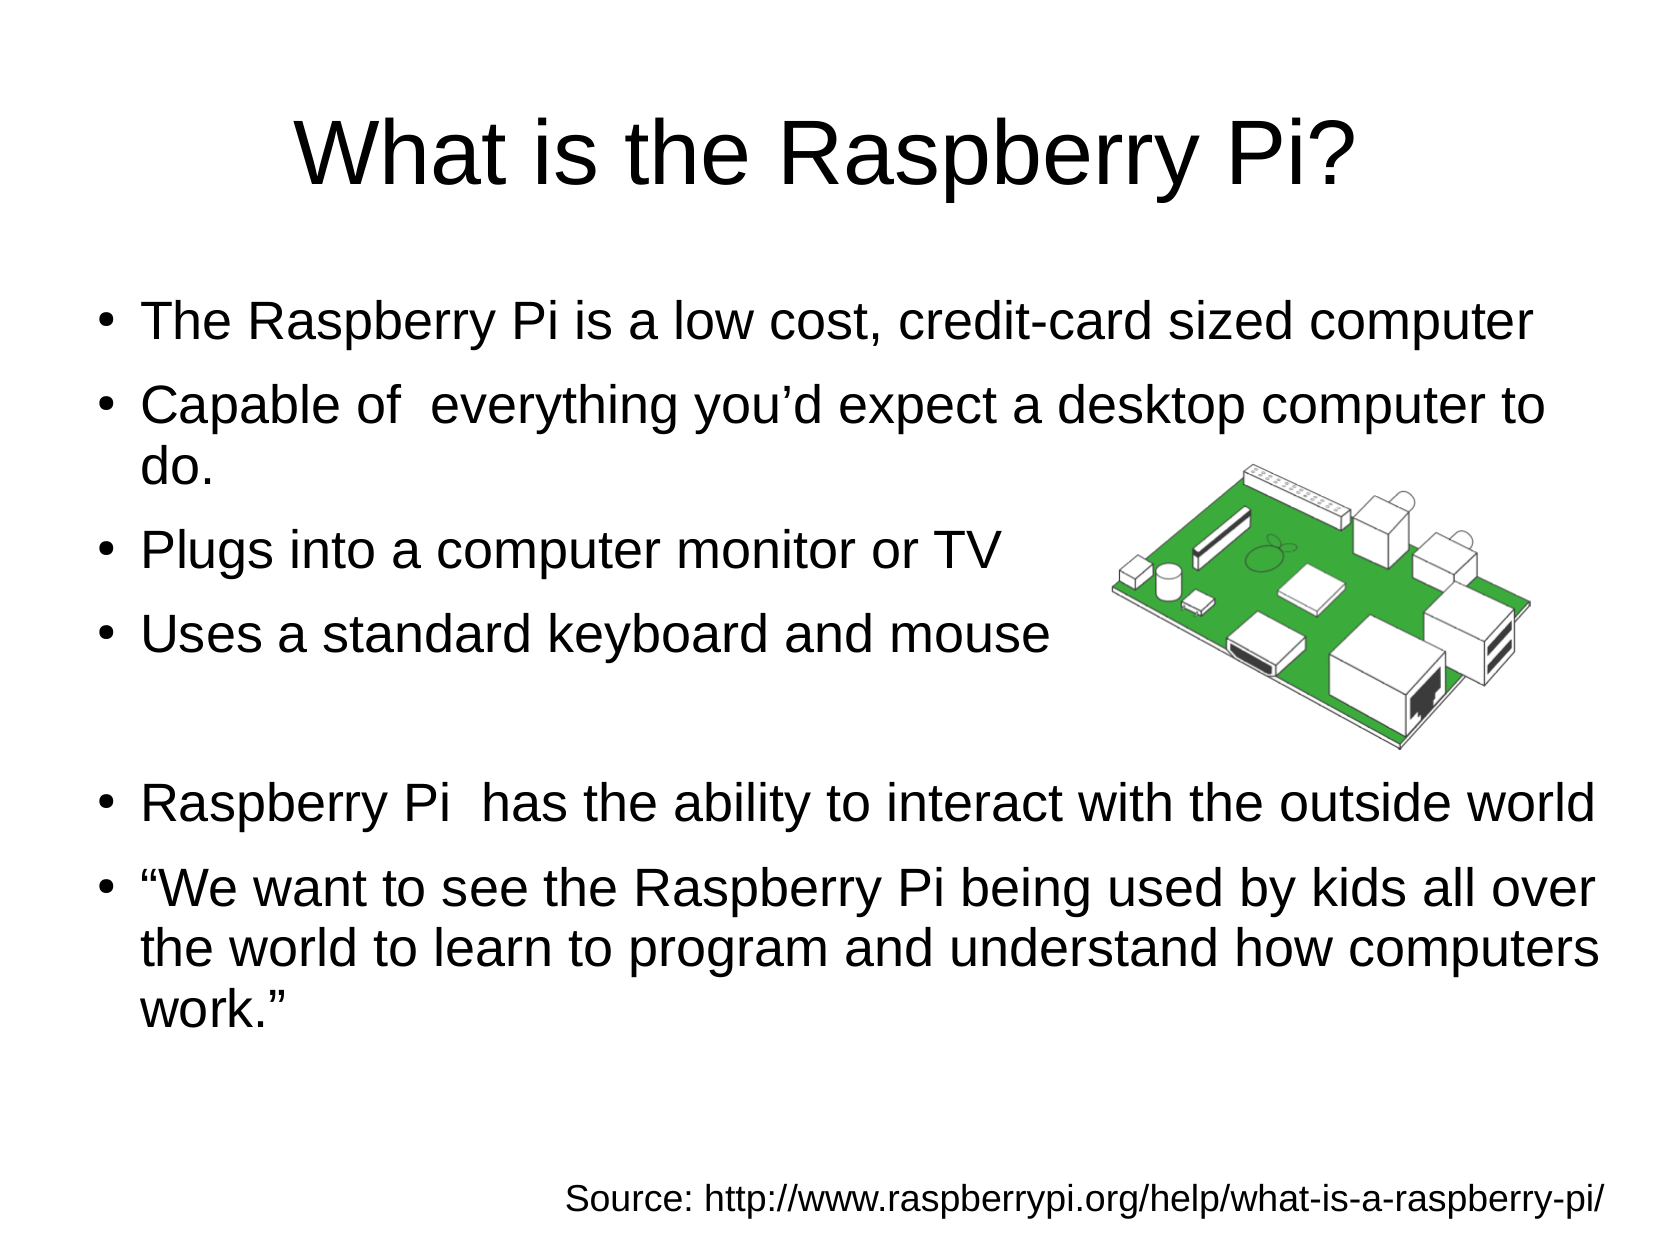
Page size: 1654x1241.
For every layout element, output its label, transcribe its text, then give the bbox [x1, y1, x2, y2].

text_box Source: http://www.raspberrypi.org/help/what-is-a-raspberry-pi/ [550, 1170, 1621, 1227]
title What is the Raspberry Pi? [82, 49, 1571, 257]
list The Raspberry Pi is a low cost, credit-card sized computer Capable of everything you’d expect a desktop computer to do. Plugs into a computer monitor or TV Uses a standard keyboard and mouse Raspberry Pi has the ability to interact with the outside world “We want to see the Raspberry Pi being used by kids all over the world to learn to program and understand how computers work.” [82, 290, 1606, 1096]
picture [1110, 451, 1531, 751]
